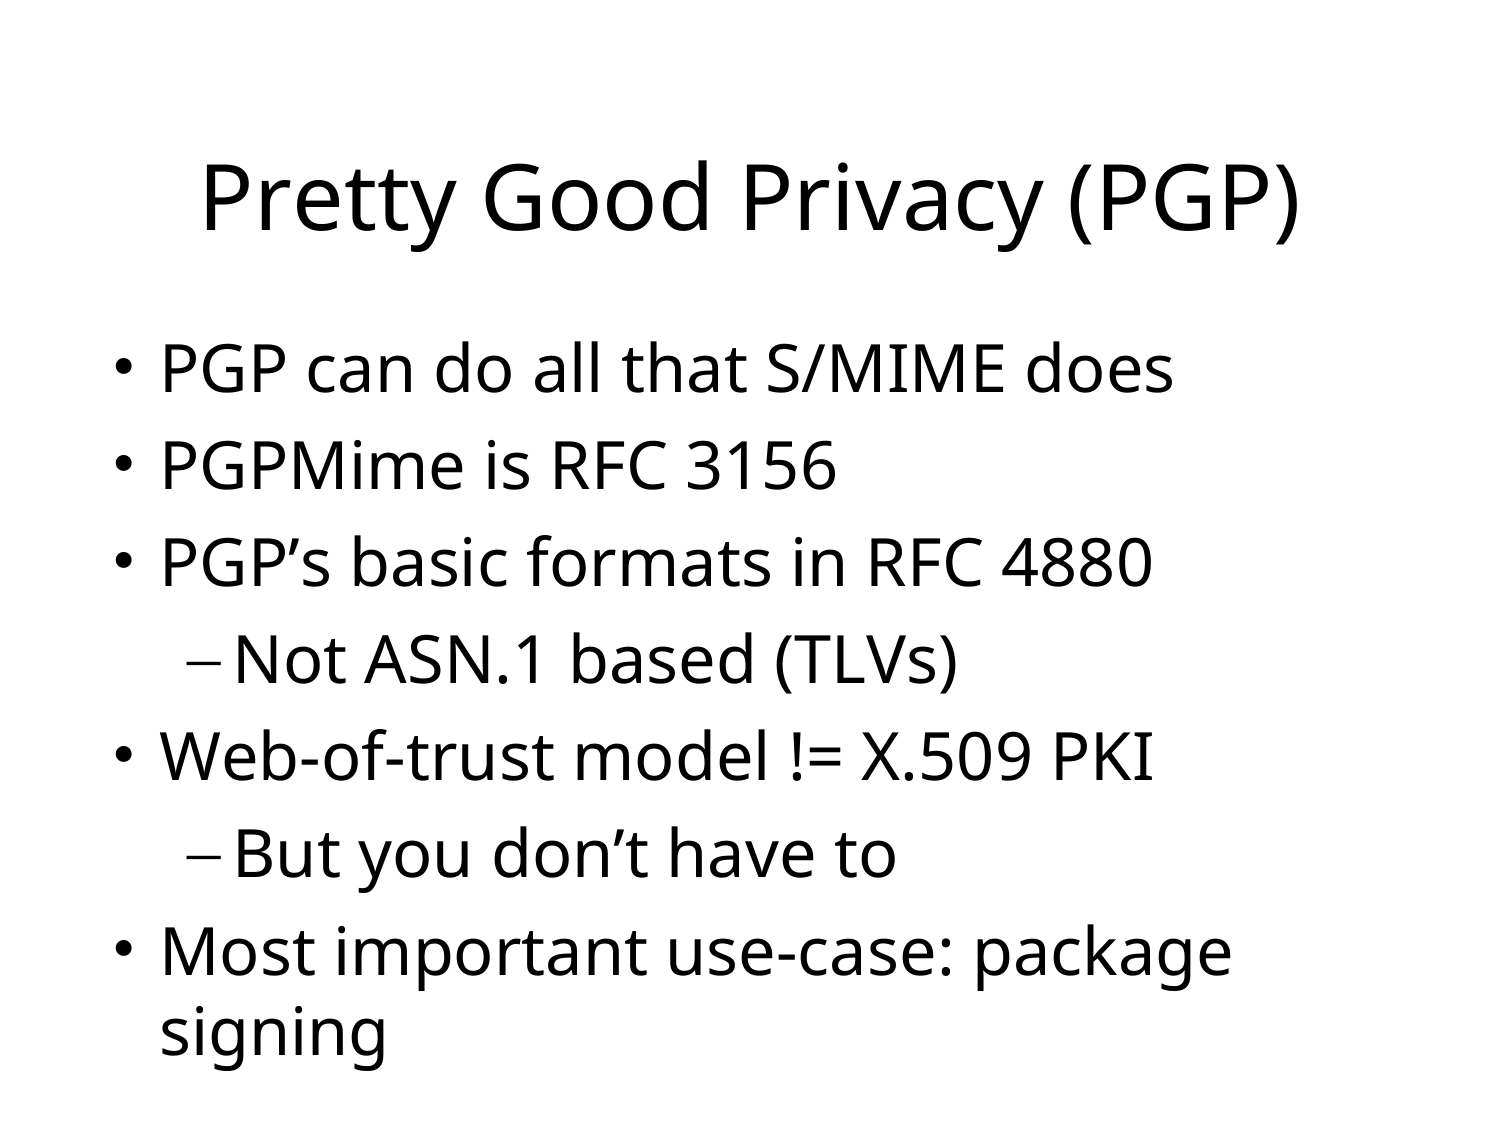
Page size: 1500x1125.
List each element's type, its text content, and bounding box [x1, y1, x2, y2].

text_box Pretty Good Privacy (PGP) [112, 99, 1388, 288]
text_box PGP can do all that S/MIME does PGPMime is RFC 3156 PGP’s basic formats in RFC 4880 Not ASN.1 based (TLVs) Web-of-trust model != X.509 PKI But you don’t have to Most important use-case: package signing [112, 324, 1388, 1001]
